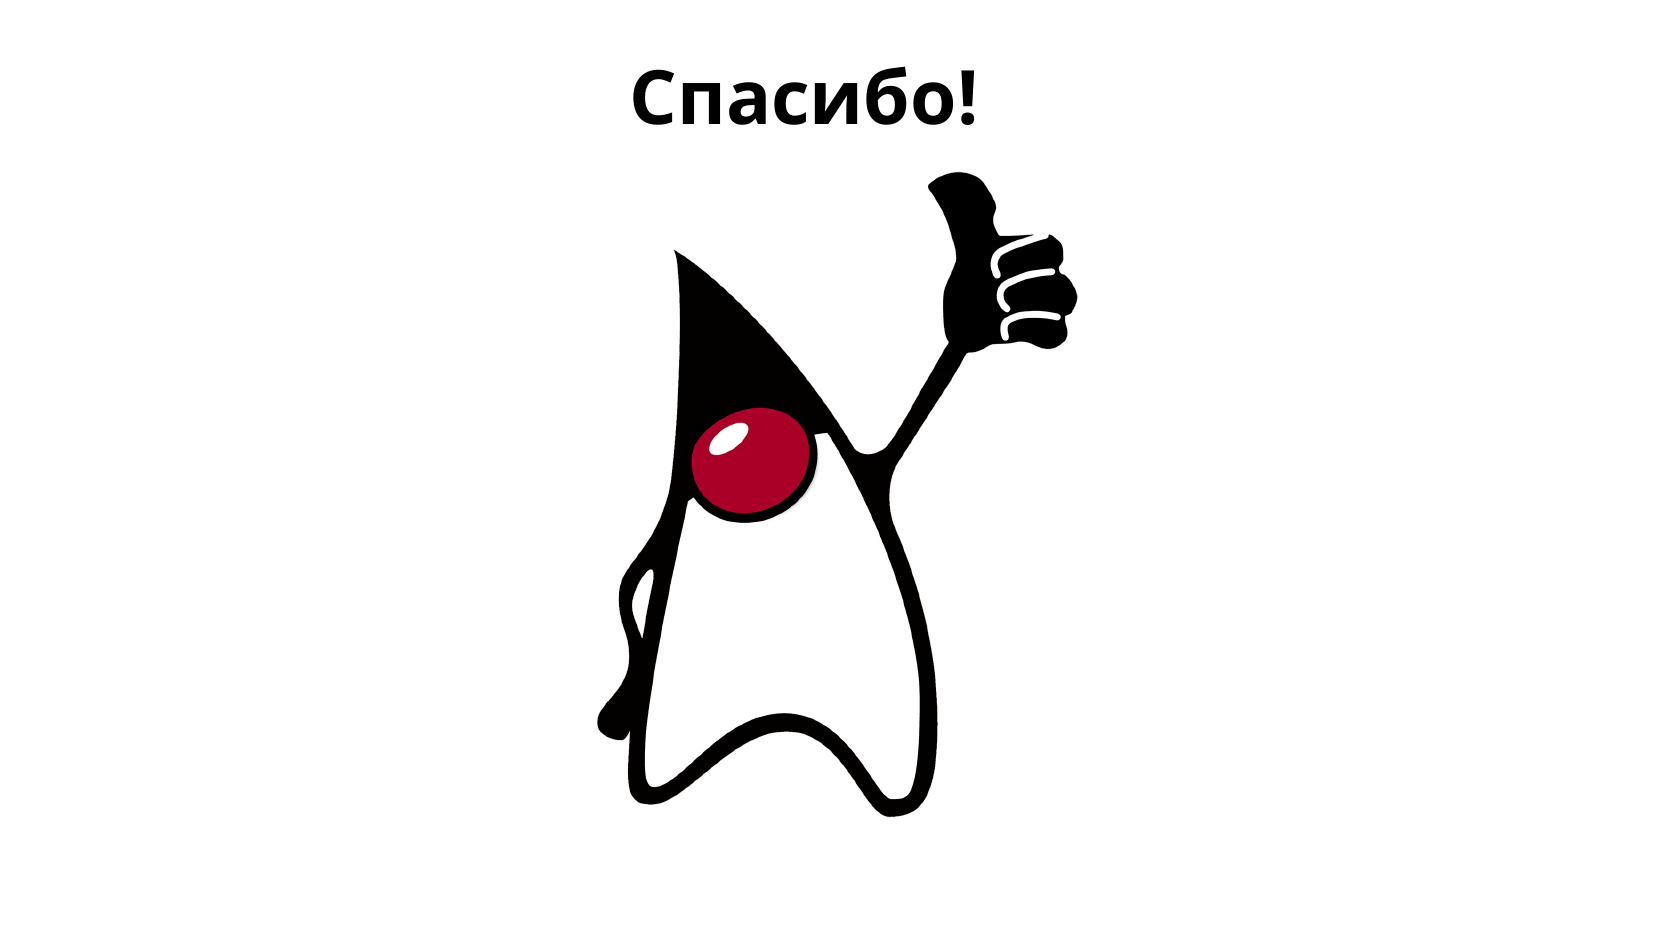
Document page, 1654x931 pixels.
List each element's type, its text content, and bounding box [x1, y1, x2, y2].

title Спасибо! [627, 47, 1027, 230]
picture [565, 169, 1089, 827]
